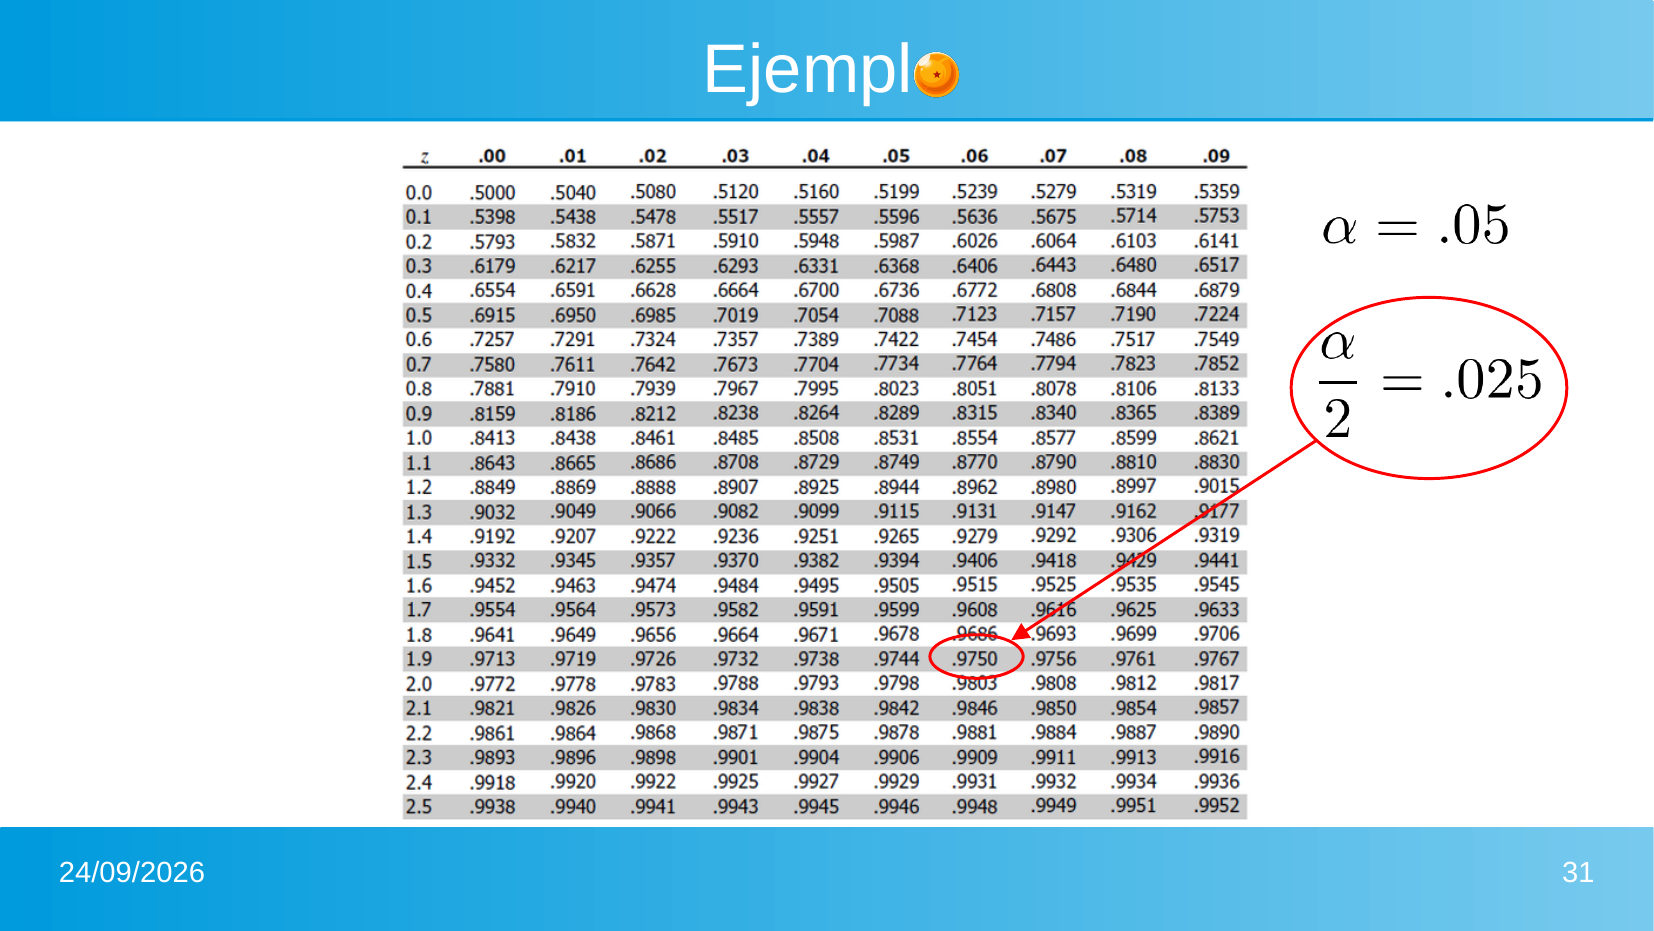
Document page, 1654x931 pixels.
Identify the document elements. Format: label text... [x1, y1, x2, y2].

picture [909, 48, 966, 105]
picture [1323, 204, 1508, 245]
picture [1319, 332, 1541, 437]
title Ejempl [59, 29, 1595, 108]
picture [379, 136, 1270, 820]
picture [932, 637, 1021, 676]
